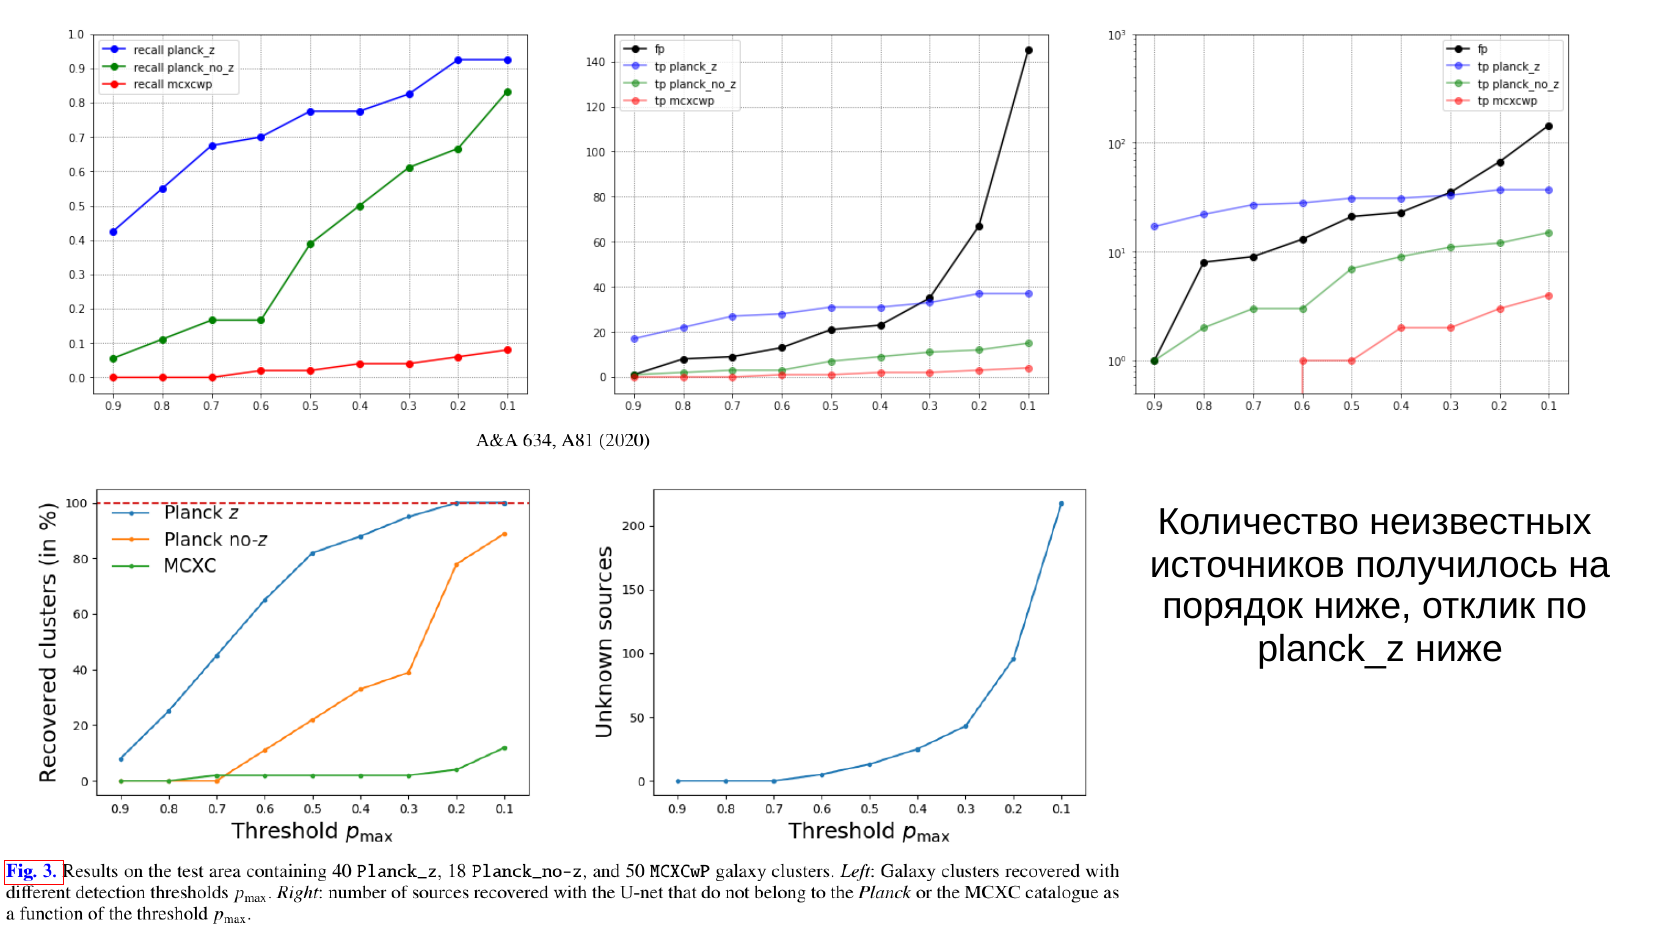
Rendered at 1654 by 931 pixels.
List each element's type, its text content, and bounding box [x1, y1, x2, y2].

text_box Количество неизвестных источников получилось на порядок ниже, отклик по planck_z ниже [1170, 495, 1591, 676]
picture [0, 434, 1141, 931]
picture [60, 20, 1576, 421]
